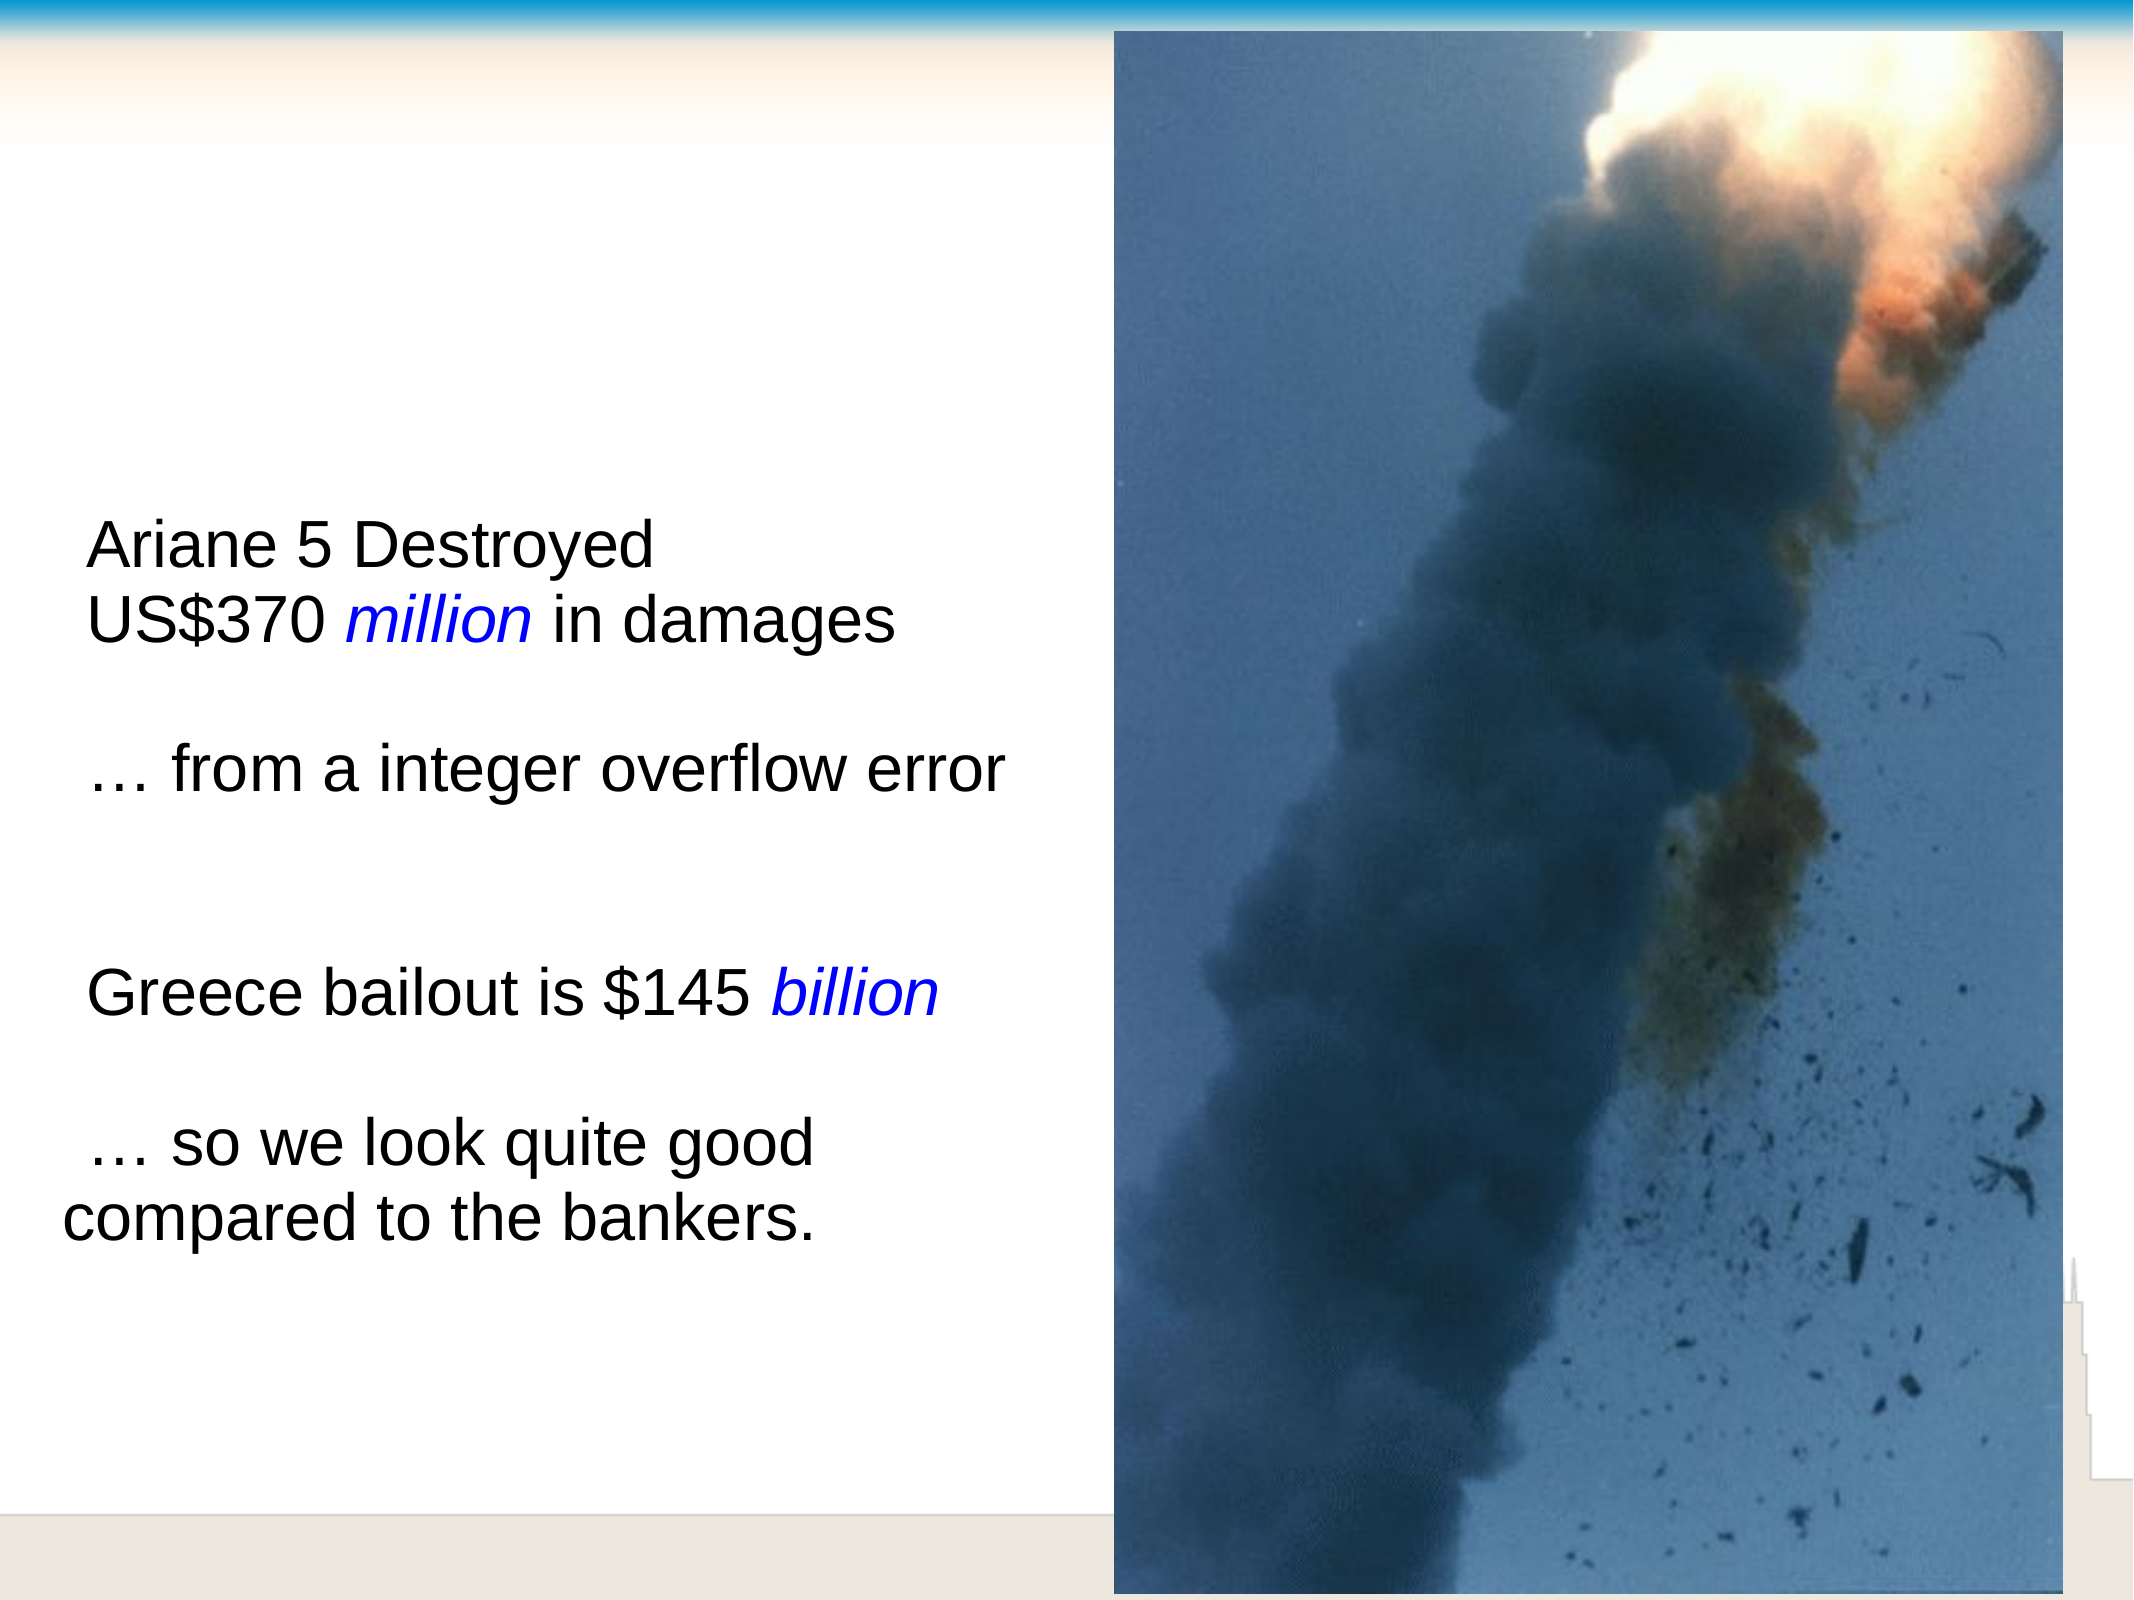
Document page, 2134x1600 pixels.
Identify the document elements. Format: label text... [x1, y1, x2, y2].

picture [0, 4, 2134, 1600]
subtitle Ariane 5 Destroyed US$370 million in damages … from a integer overflow error Greece bailout is $145 billion … so we look quite good compared to the bankers. [62, 352, 1126, 1409]
